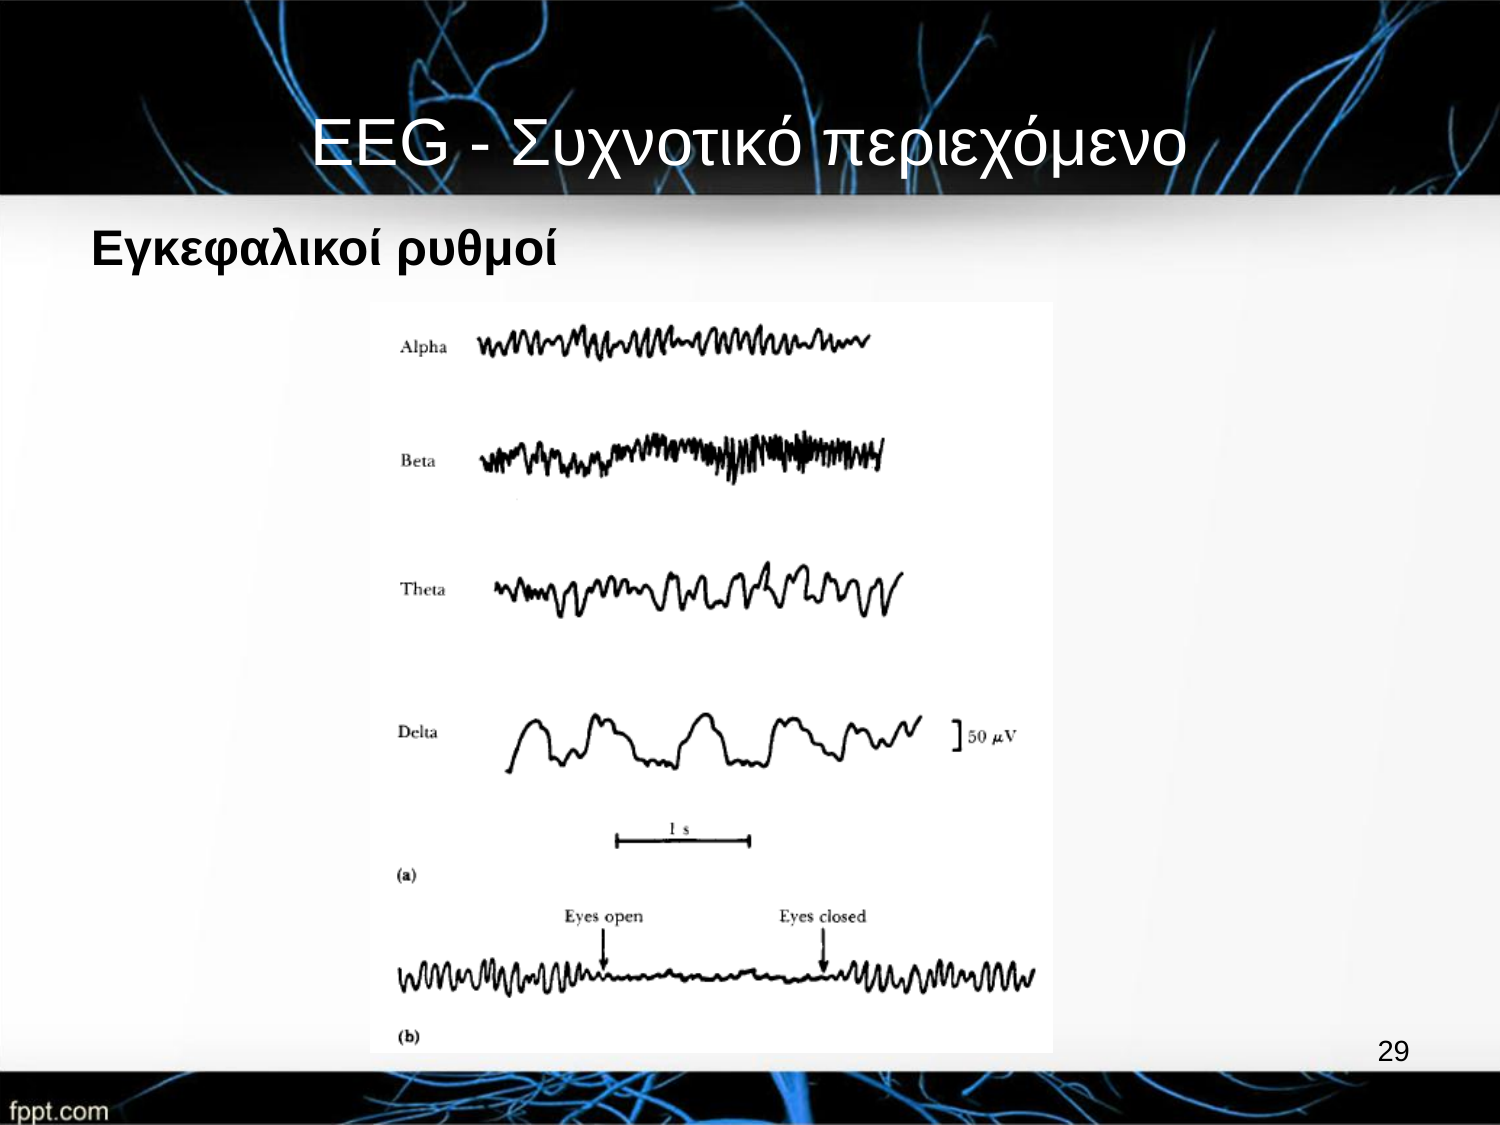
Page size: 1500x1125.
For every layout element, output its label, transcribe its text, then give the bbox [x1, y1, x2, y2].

title EEG - Συχνοτικό περιεχόμενο [75, 45, 1425, 208]
picture [0, 0, 1500, 1125]
list Εγκεφαλικοί ρυθμοί [75, 208, 1426, 951]
